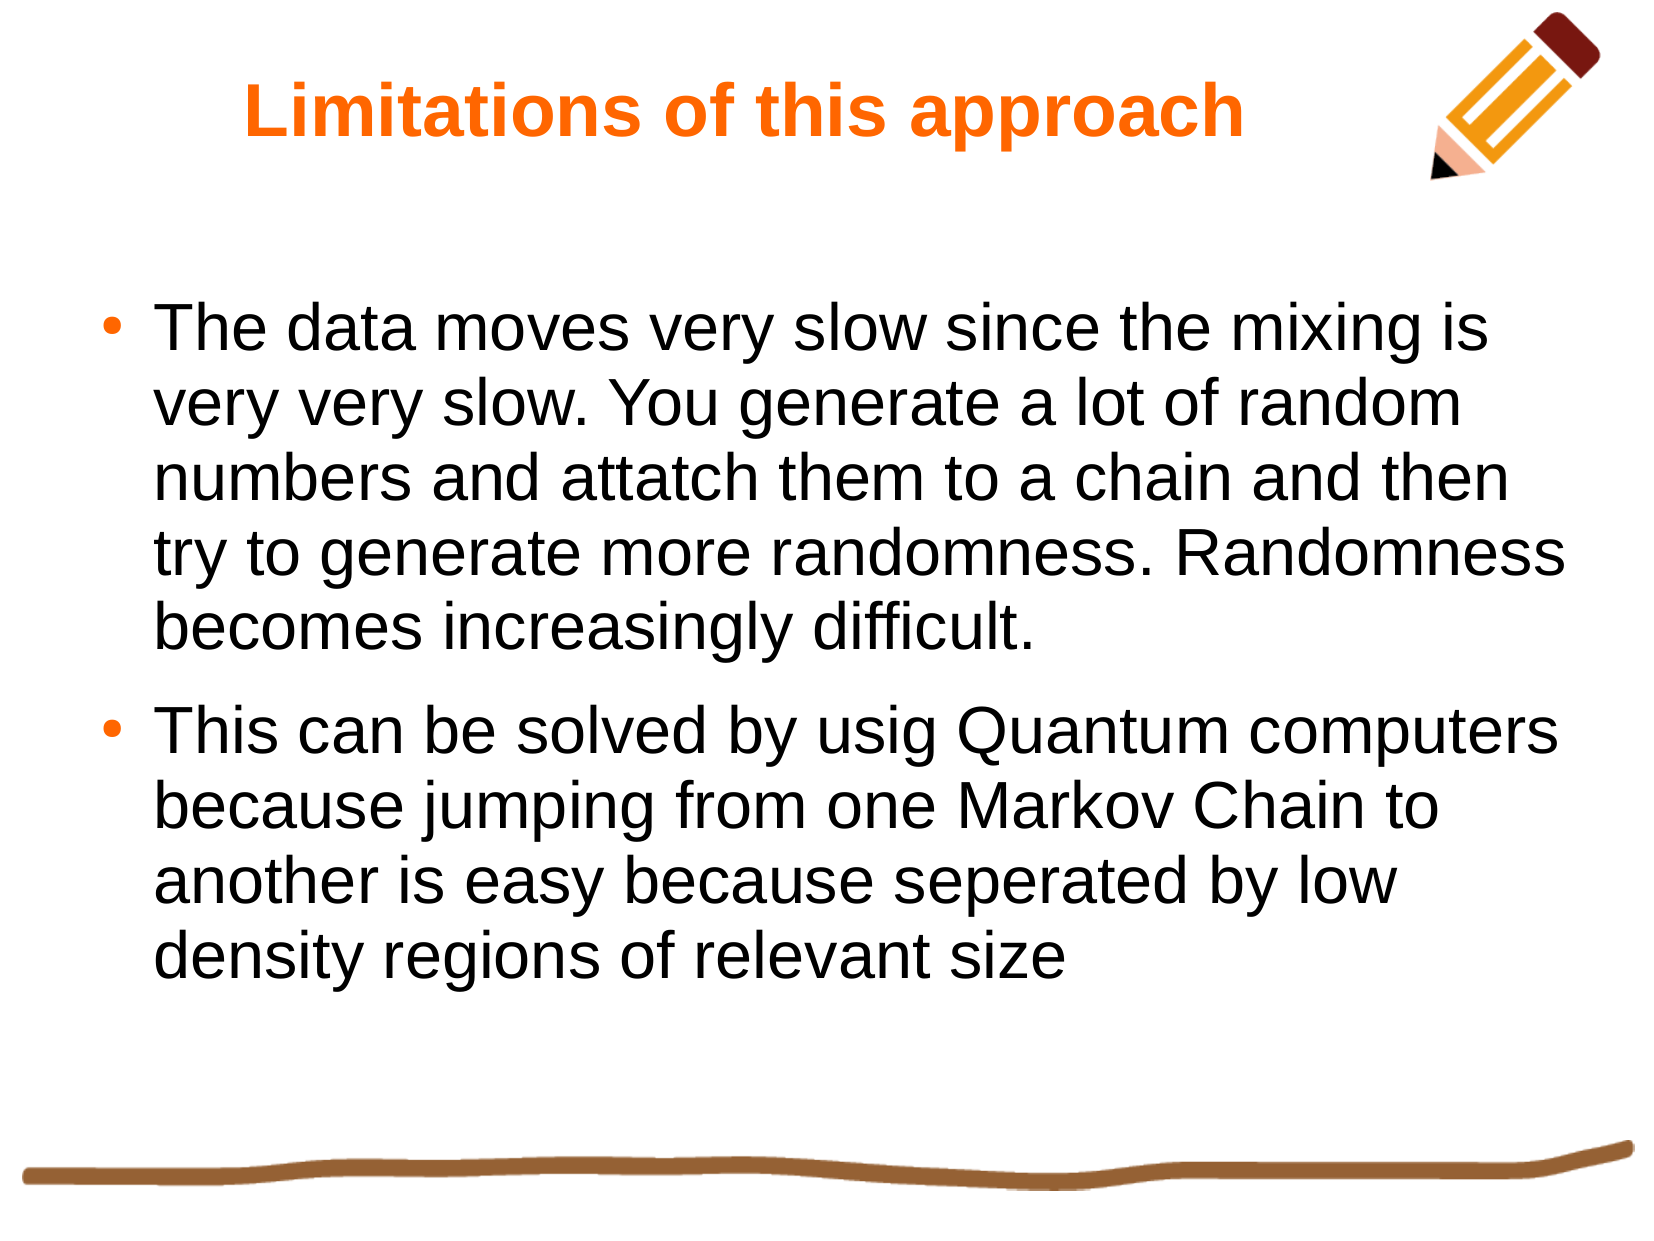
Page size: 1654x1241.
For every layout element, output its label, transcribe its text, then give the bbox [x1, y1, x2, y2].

picture [22, 1140, 1635, 1191]
list The data moves very slow since the mixing is very very slow. You generate a lot of random numbers and attatch them to a chain and then try to generate more randomness. Randomness becomes increasingly difficult. This can be solved by usig Quantum computers because jumping from one Markov Chain to another is easy because seperated by low density regions of relevant size [82, 290, 1571, 1122]
title Limitations of this approach [82, 49, 1430, 172]
picture [1430, 12, 1601, 181]
